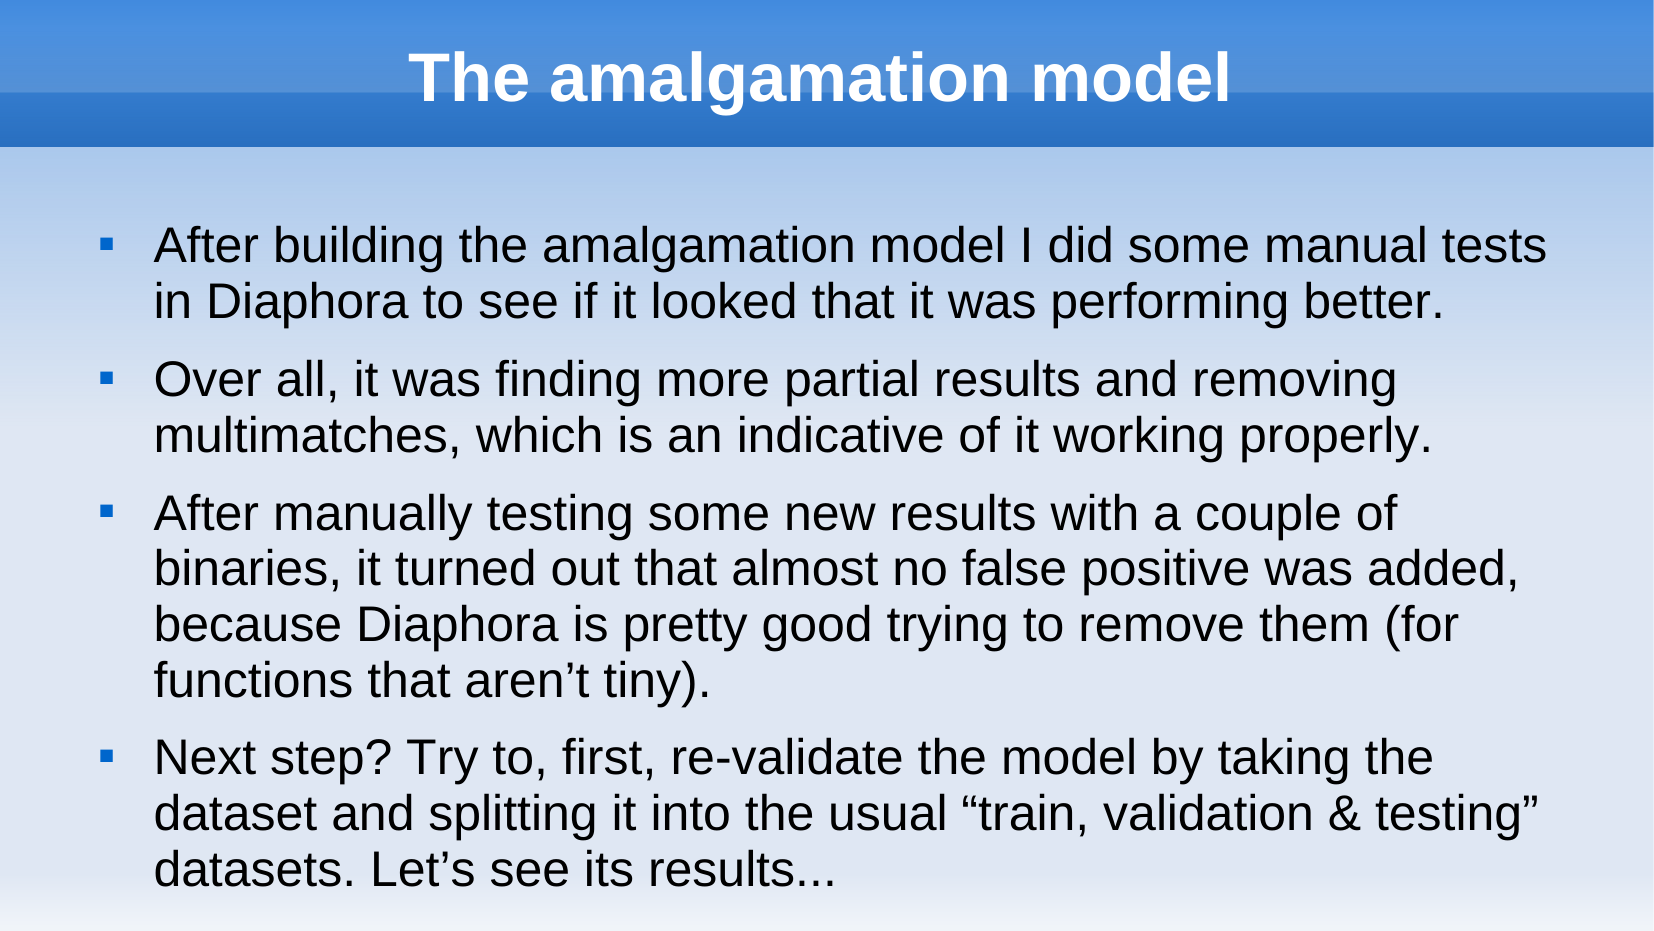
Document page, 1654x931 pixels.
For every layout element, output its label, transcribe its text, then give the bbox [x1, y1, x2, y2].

title The amalgamation model [76, 0, 1565, 156]
picture [0, 0, 1654, 931]
list After building the amalgamation model I did some manual tests in Diaphora to see if it looked that it was performing better. Over all, it was finding more partial results and removing multimatches, which is an indicative of it working properly. After manually testing some new results with a couple of binaries, it turned out that almost no false positive was added, because Diaphora is pretty good trying to remove them (for functions that aren’t tiny). Next step? Try to, first, re-validate the model by taking the dataset and splitting it into the usual “train, validation & testing” datasets. Let’s see its results... [82, 217, 1571, 898]
